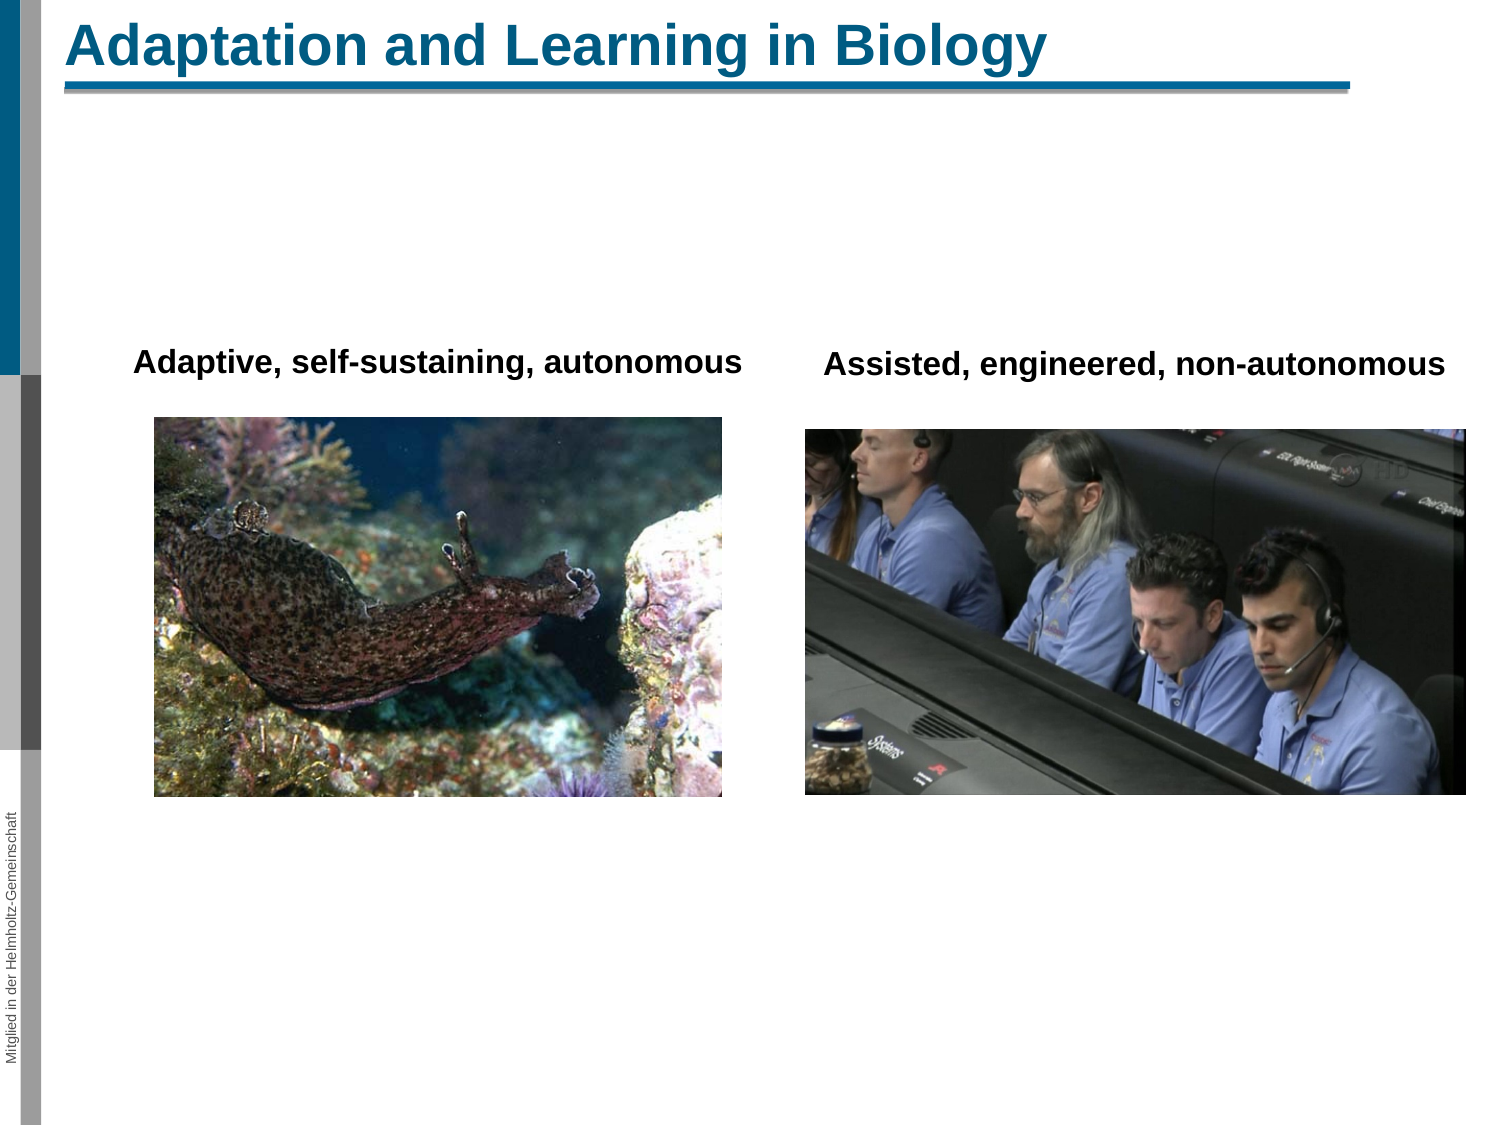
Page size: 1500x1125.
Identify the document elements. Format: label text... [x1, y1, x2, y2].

picture [805, 429, 1466, 795]
text_box Assisted, engineered, non-autonomous [808, 334, 1462, 390]
text_box Adaptation and Learning in Biology [64, 7, 1440, 102]
text_box Adaptive, self-sustaining, autonomous [118, 333, 759, 388]
picture [154, 417, 722, 797]
